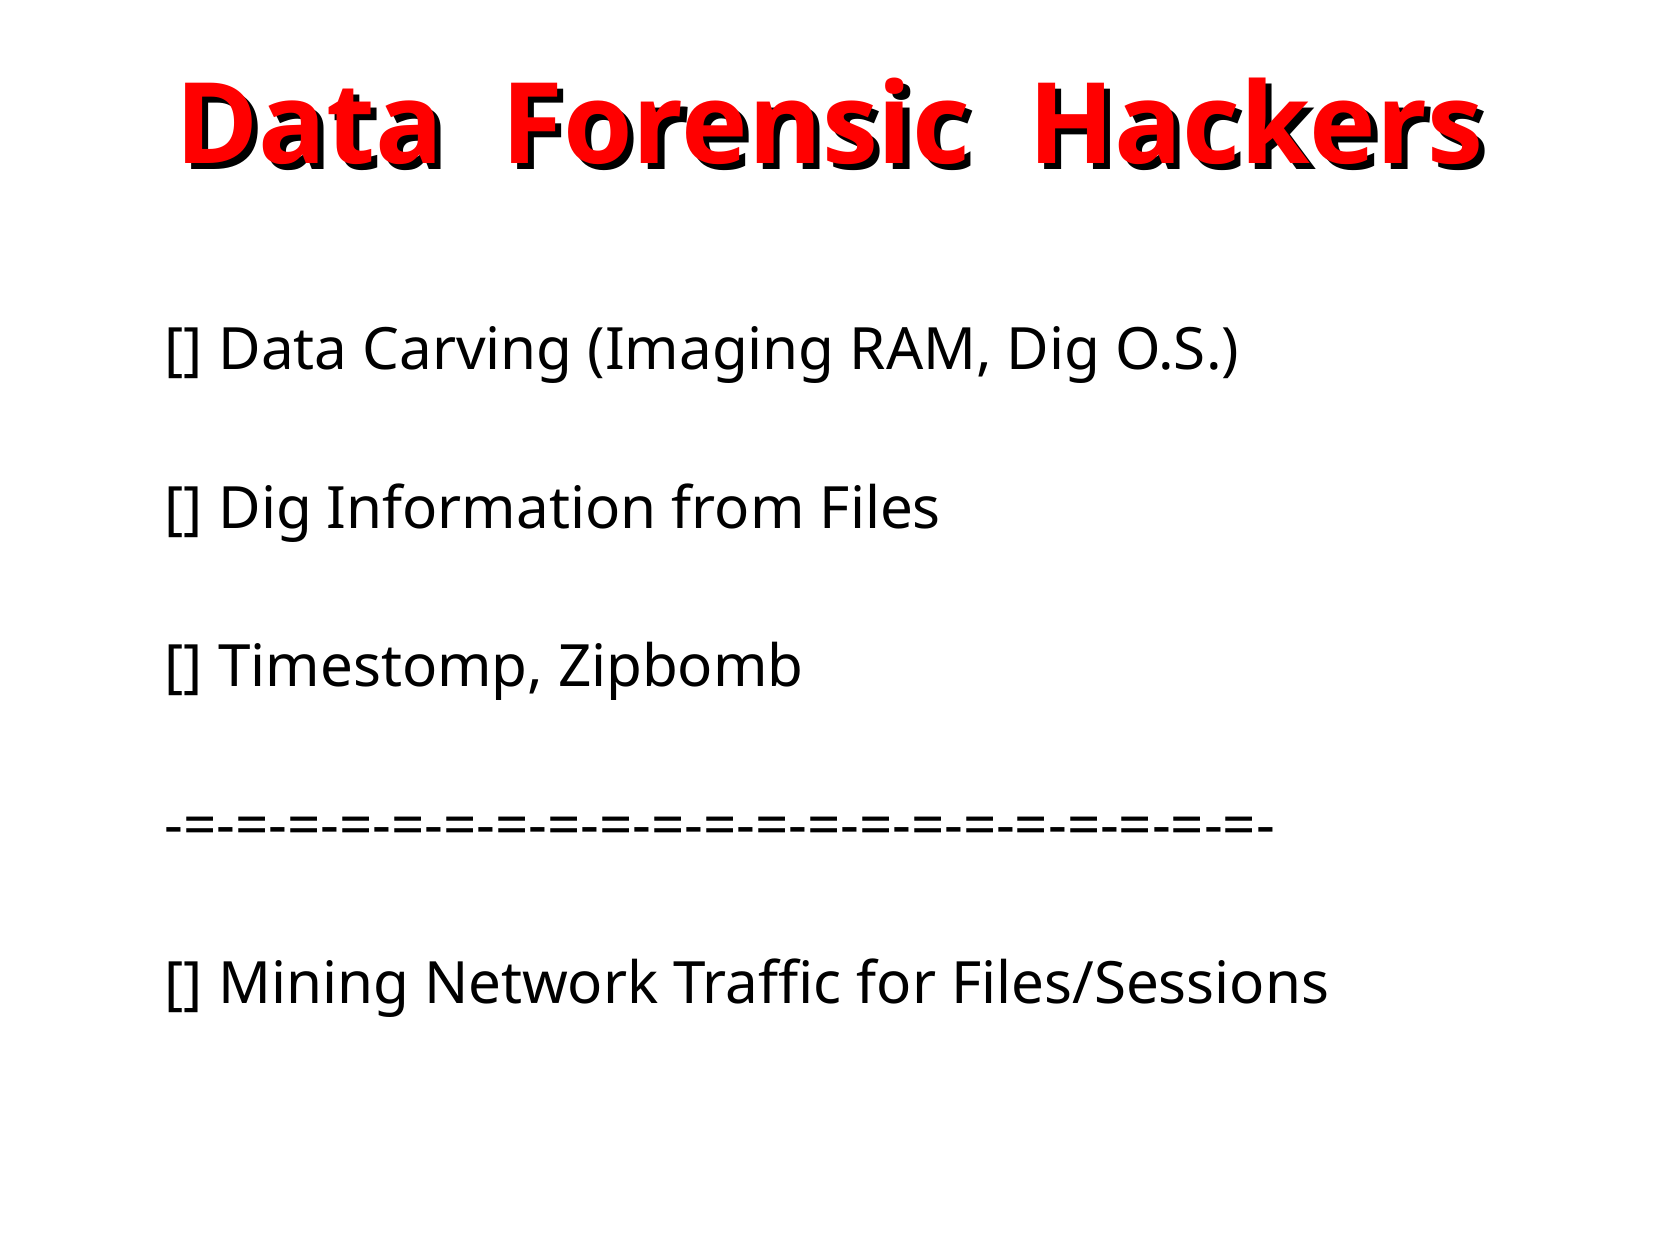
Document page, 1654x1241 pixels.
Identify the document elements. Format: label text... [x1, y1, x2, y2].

text_box Data Forensic Hackers [160, 35, 1539, 200]
text_box [] Data Carving (Imaging RAM, Dig O.S.) [] Dig Information from Files [] Timestomp, Zipbomb -=-=-=-=-=-=-=-=-=-=-=-=-=-=-=-=-=-=-=-=-=- [] Mining Network Traffic for Files/Sessions [150, 300, 1501, 1001]
